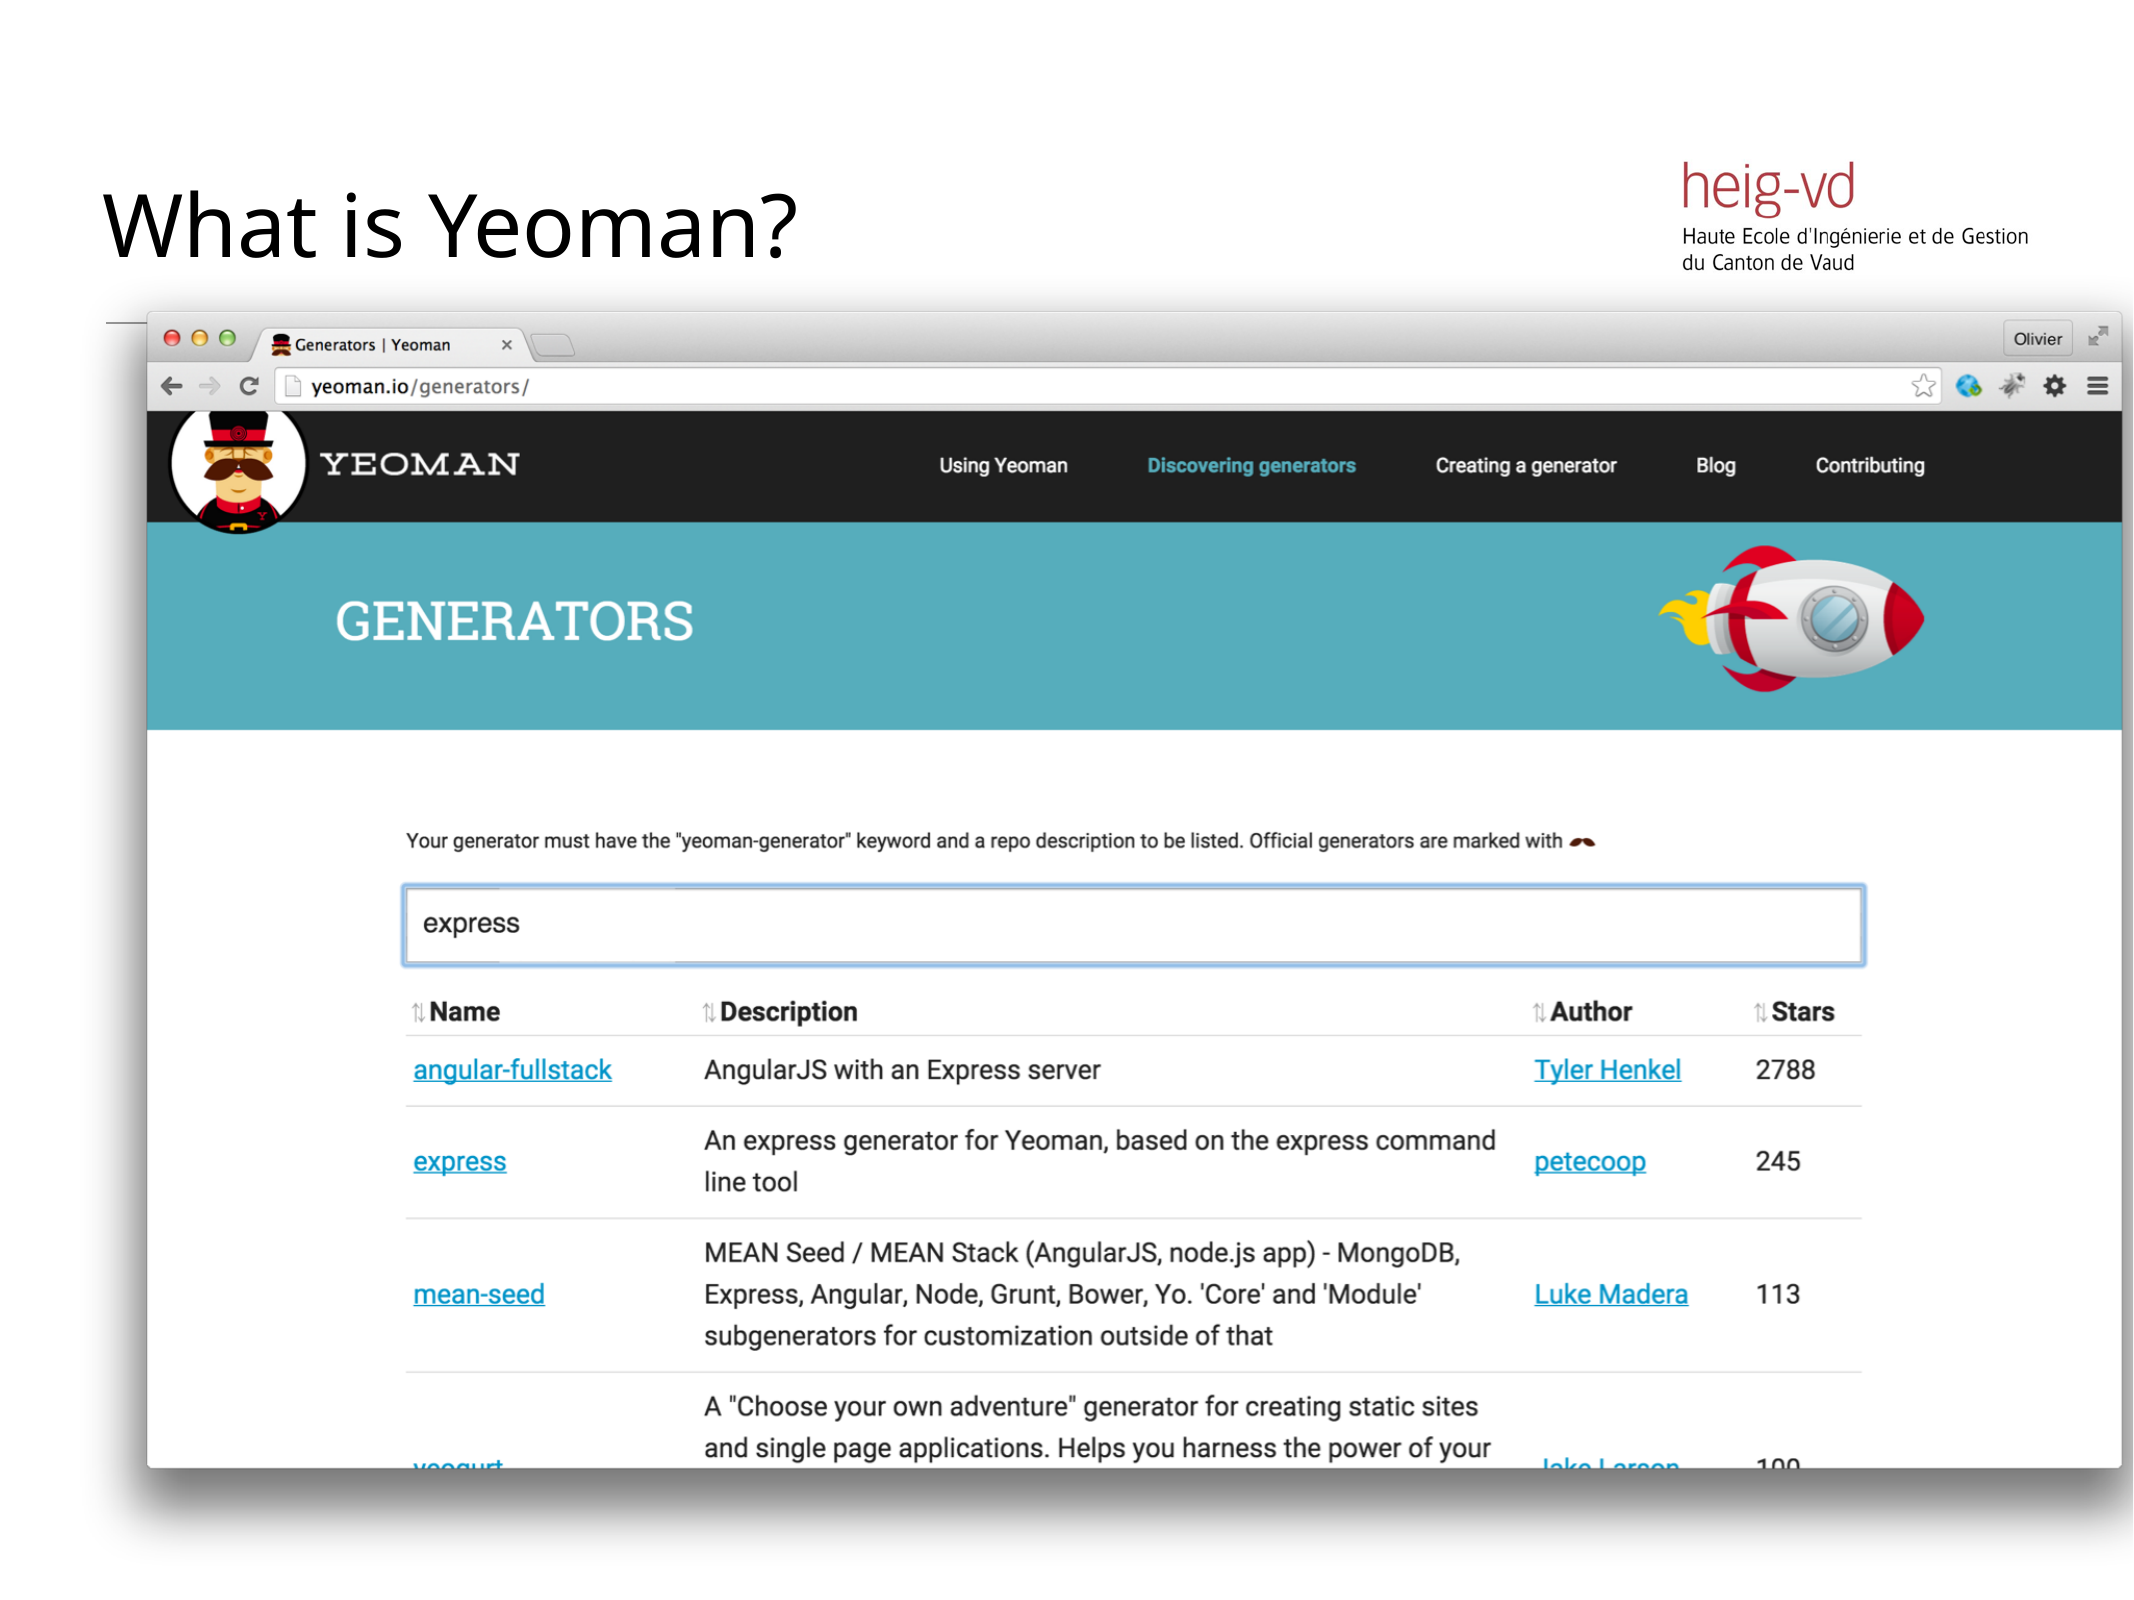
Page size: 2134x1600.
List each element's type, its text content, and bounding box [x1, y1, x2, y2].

picture [68, 263, 2134, 1578]
title What is Yeoman? [93, 54, 2040, 263]
